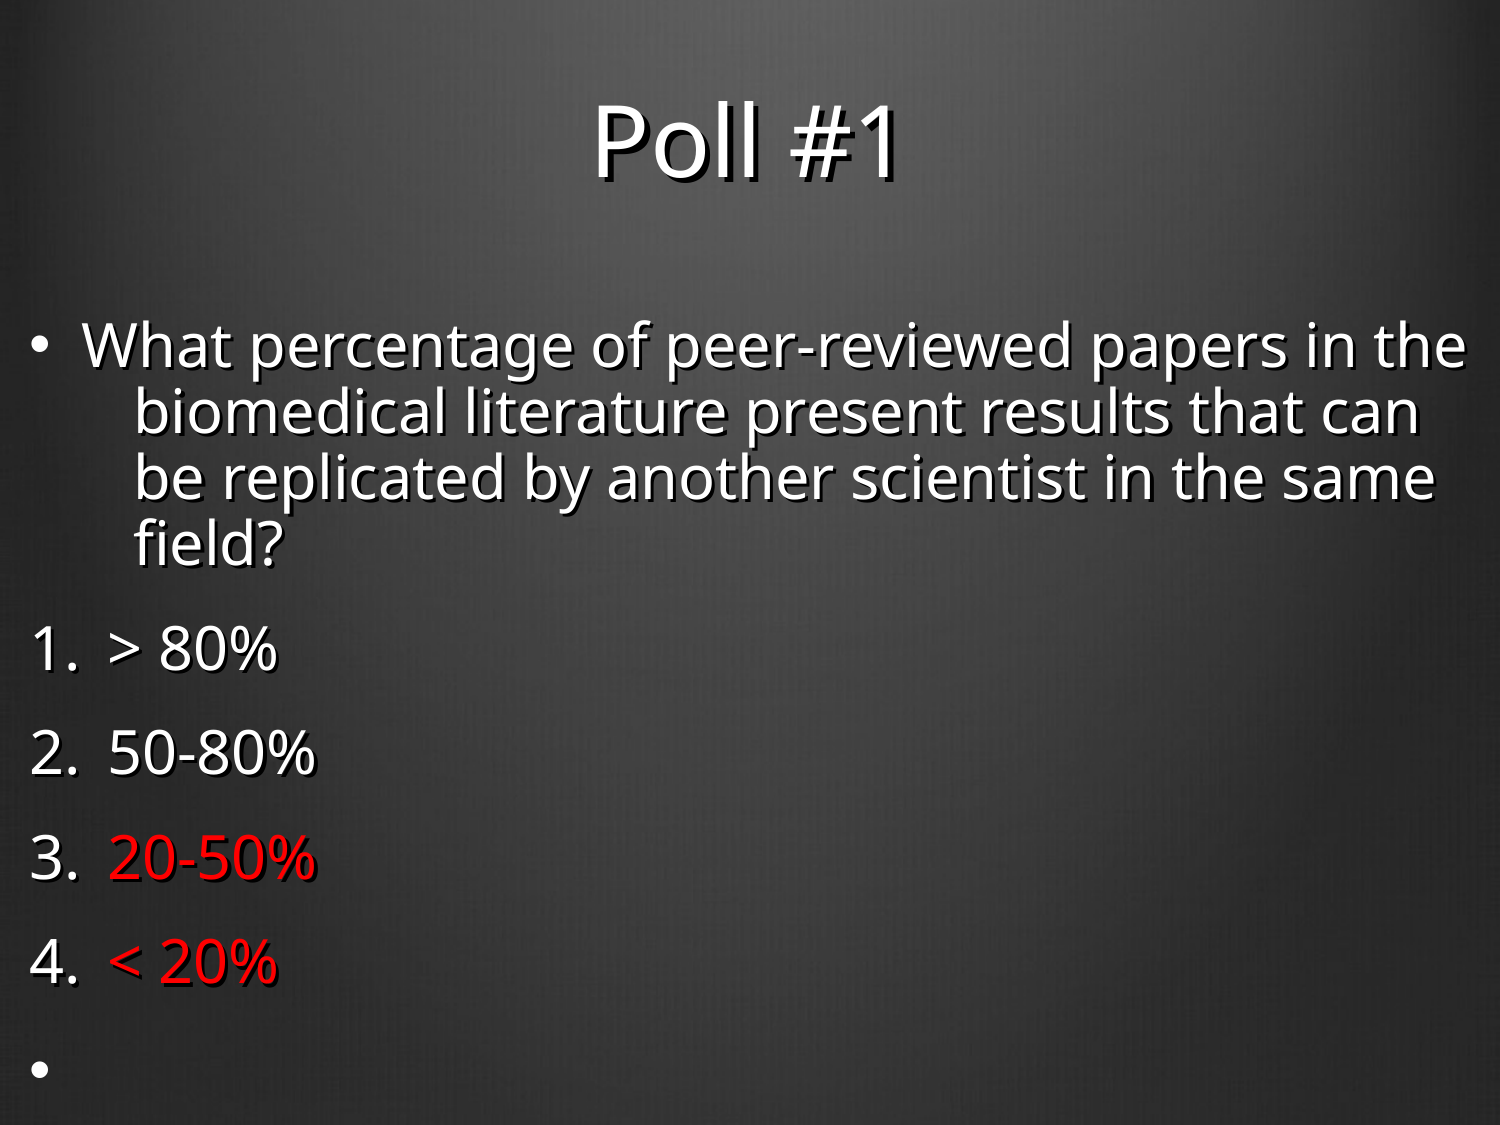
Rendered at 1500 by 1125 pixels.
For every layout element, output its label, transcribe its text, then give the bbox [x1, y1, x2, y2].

list What percentage of peer-reviewed papers in the biomedical literature present results that can be replicated by another scientist in the same field? > 80% 50-80% 20-50% < 20% [14, 306, 1500, 1005]
title Poll #1 [112, 19, 1388, 255]
